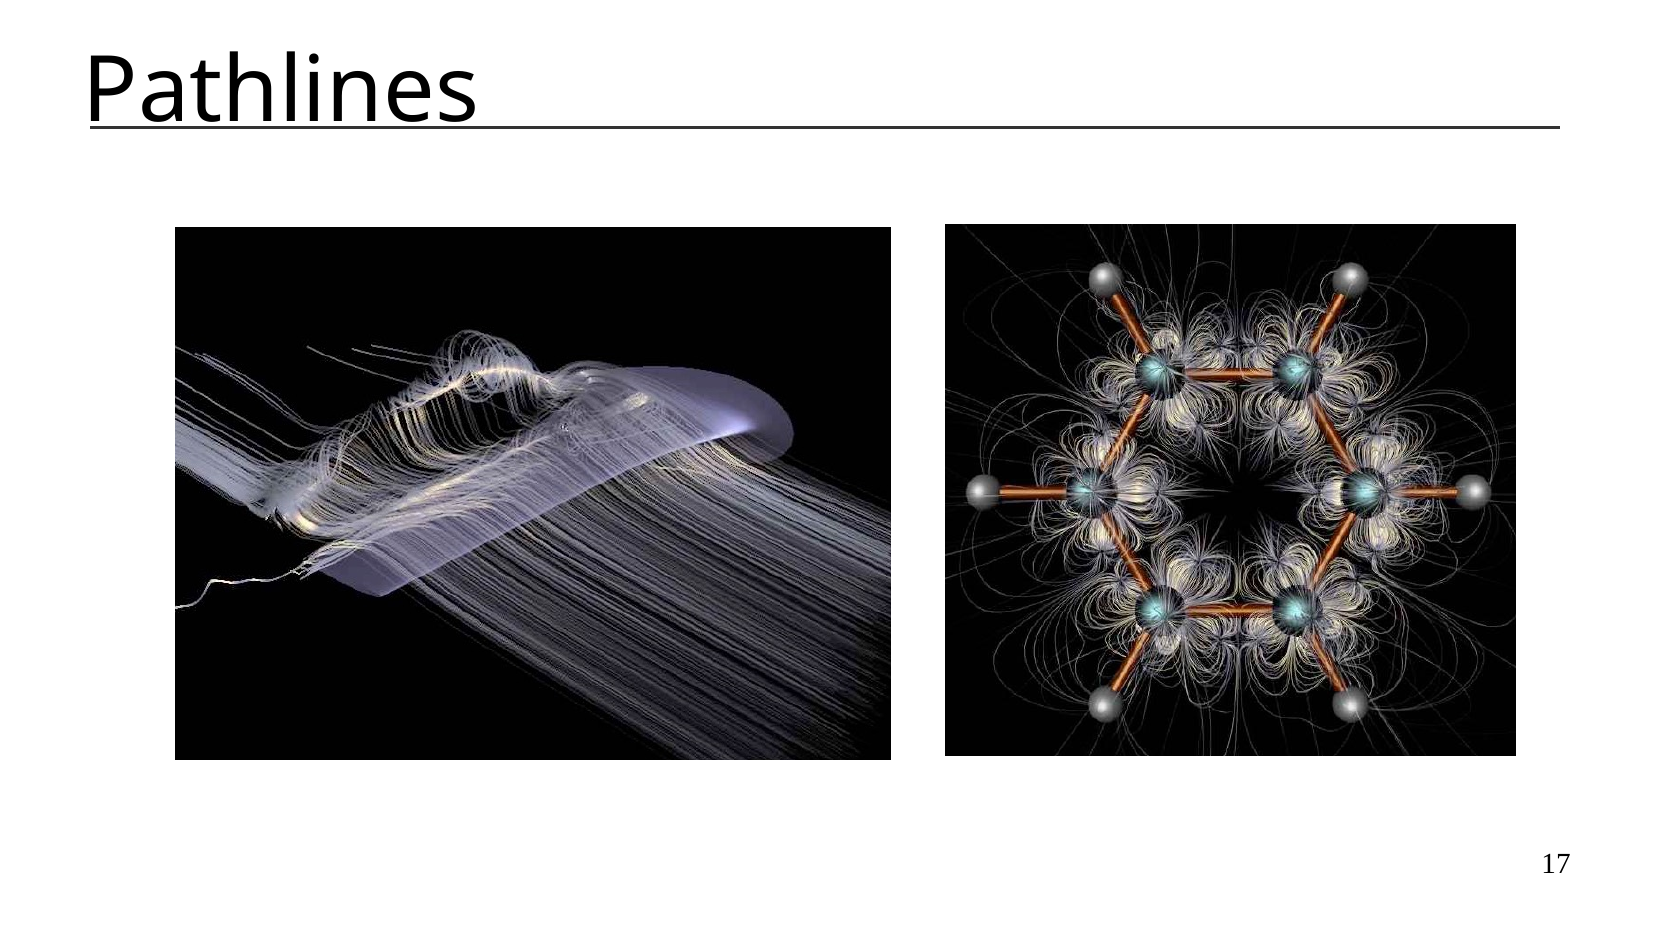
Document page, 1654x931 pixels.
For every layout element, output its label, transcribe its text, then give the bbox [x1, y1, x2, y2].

title Pathlines [82, 32, 1571, 140]
picture [175, 227, 891, 760]
picture [945, 224, 1516, 756]
